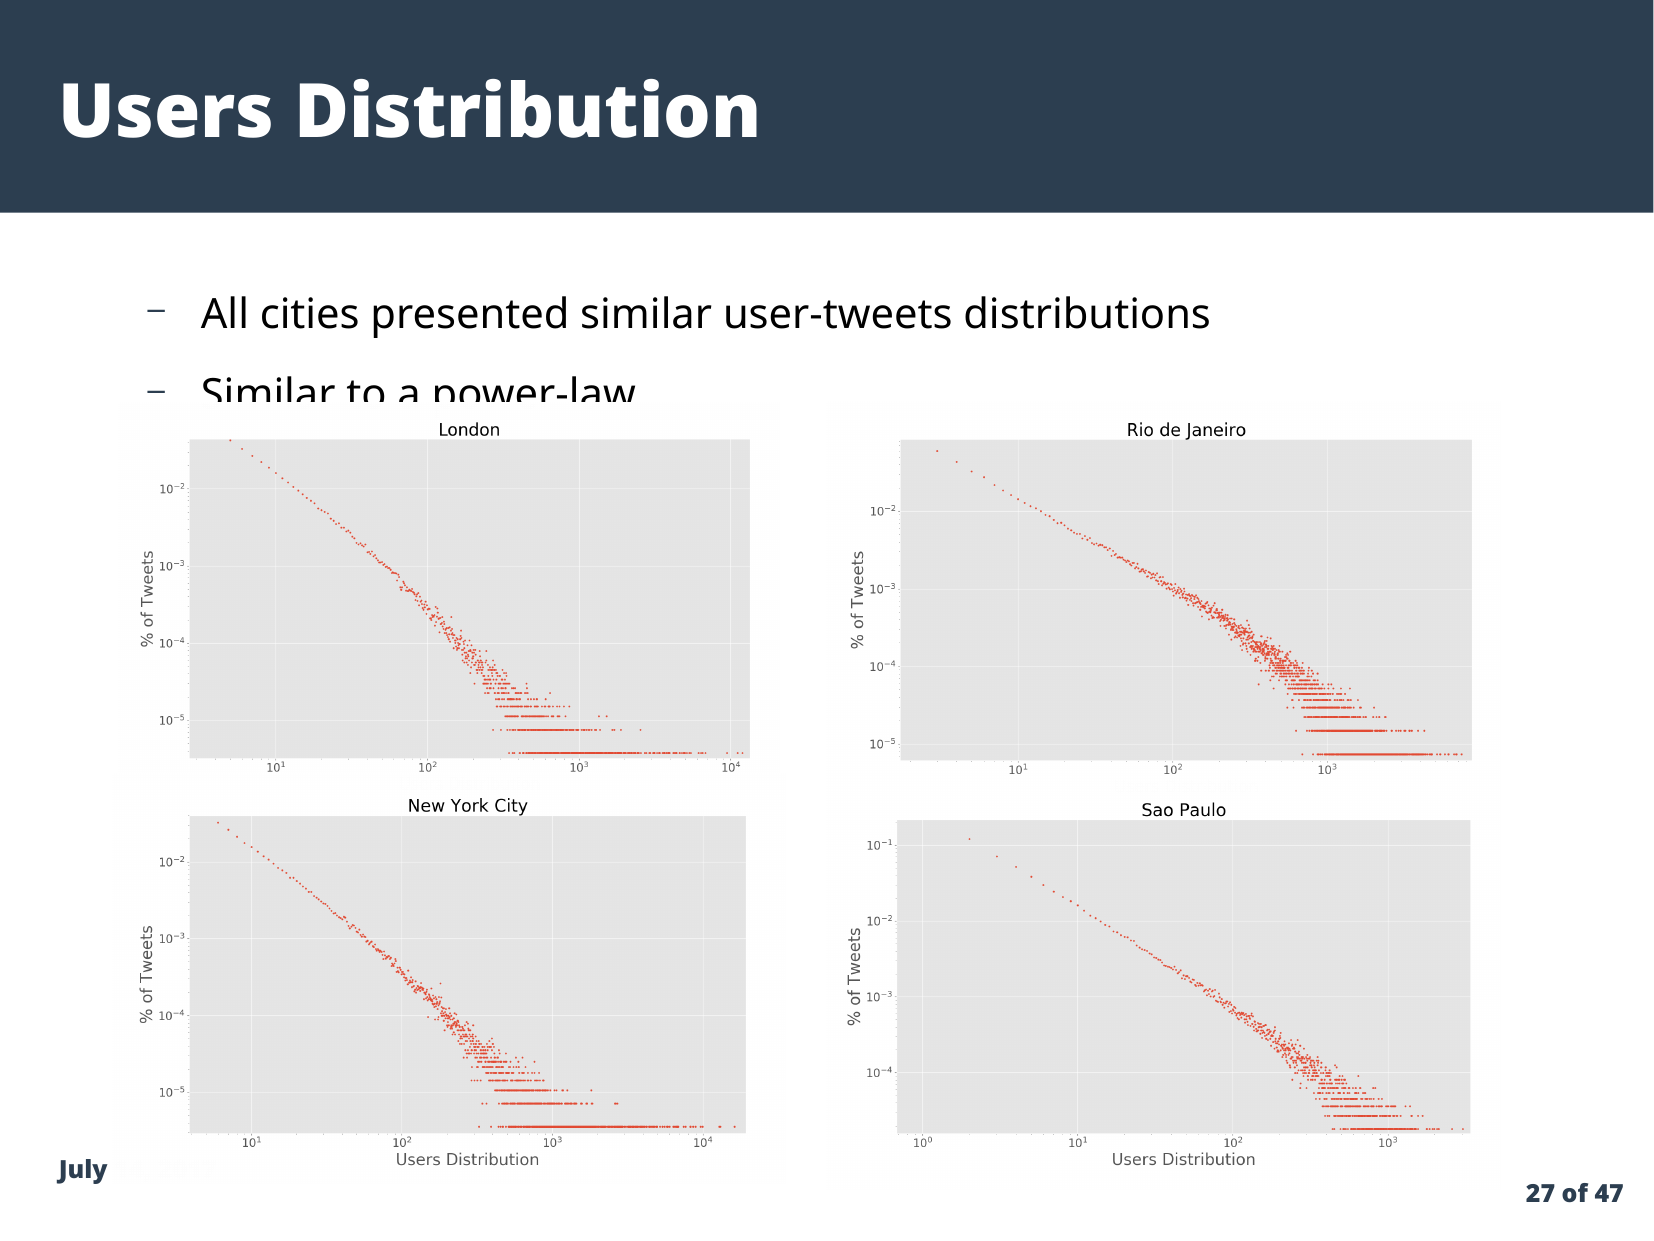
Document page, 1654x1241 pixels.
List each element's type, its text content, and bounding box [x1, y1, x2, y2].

list All cities presented similar user-tweets distributions Similar to a power-law [59, 283, 1583, 591]
picture [826, 591, 1501, 1190]
picture [112, 402, 786, 1185]
title Users Distribution [59, 29, 1595, 187]
